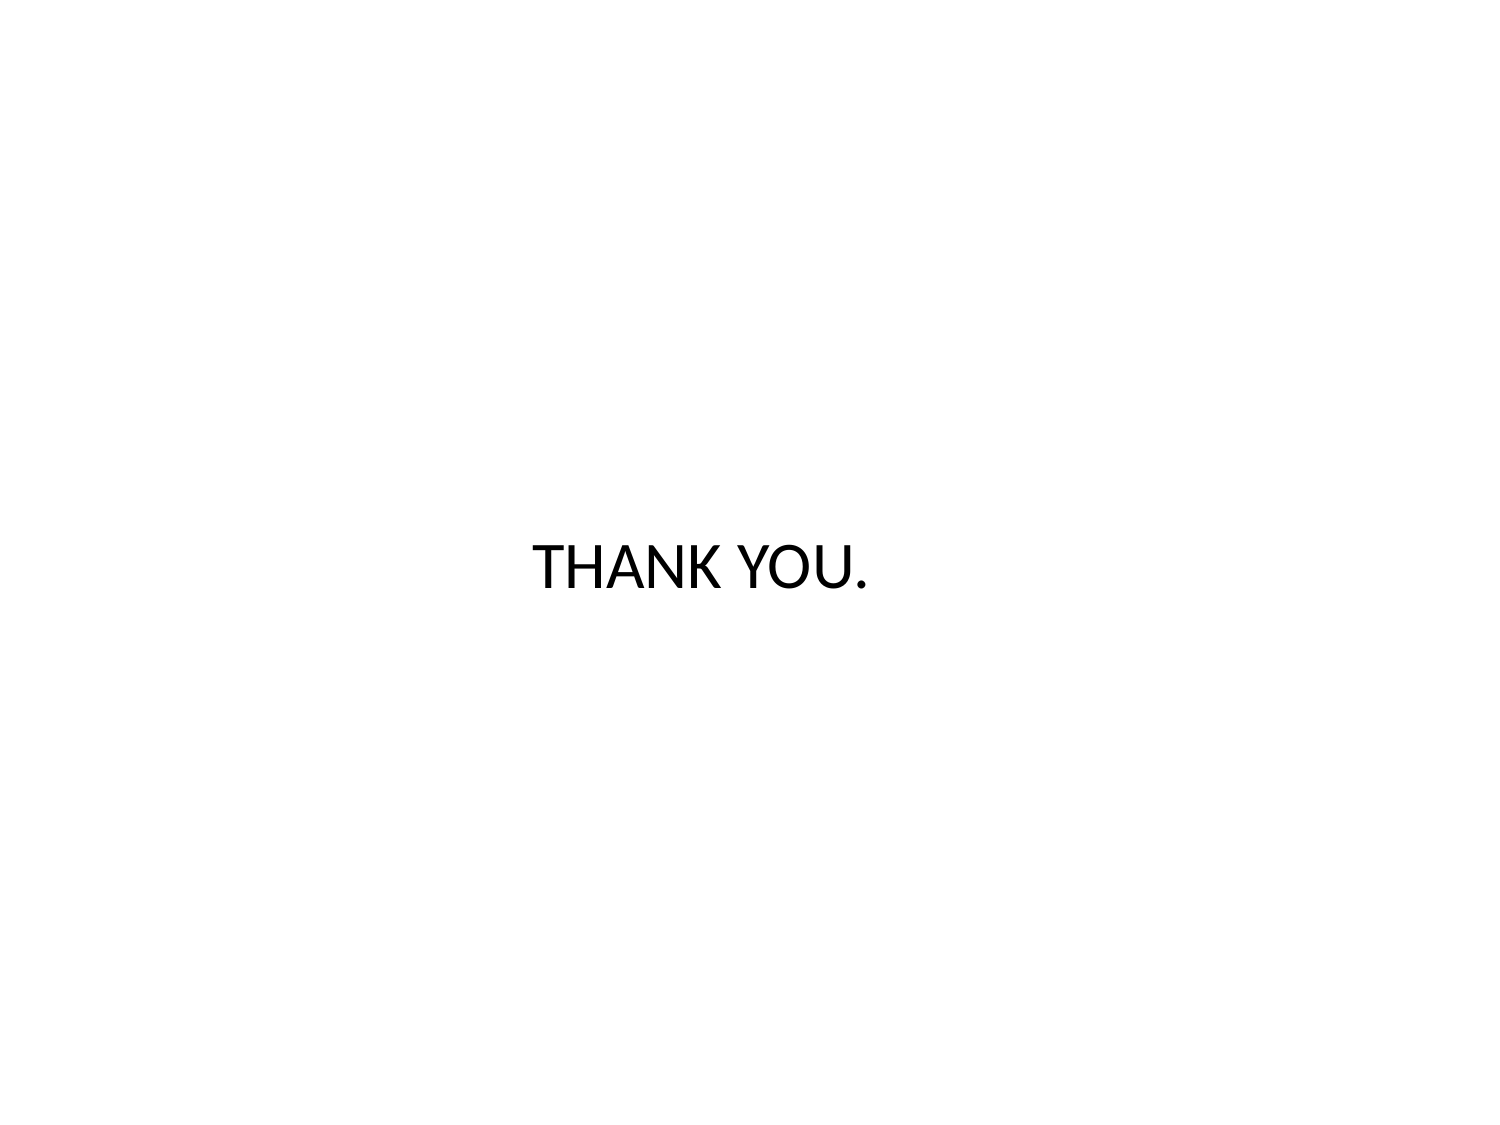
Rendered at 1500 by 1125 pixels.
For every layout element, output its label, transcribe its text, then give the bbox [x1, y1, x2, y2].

title THANK YOU. [532, 478, 1500, 667]
